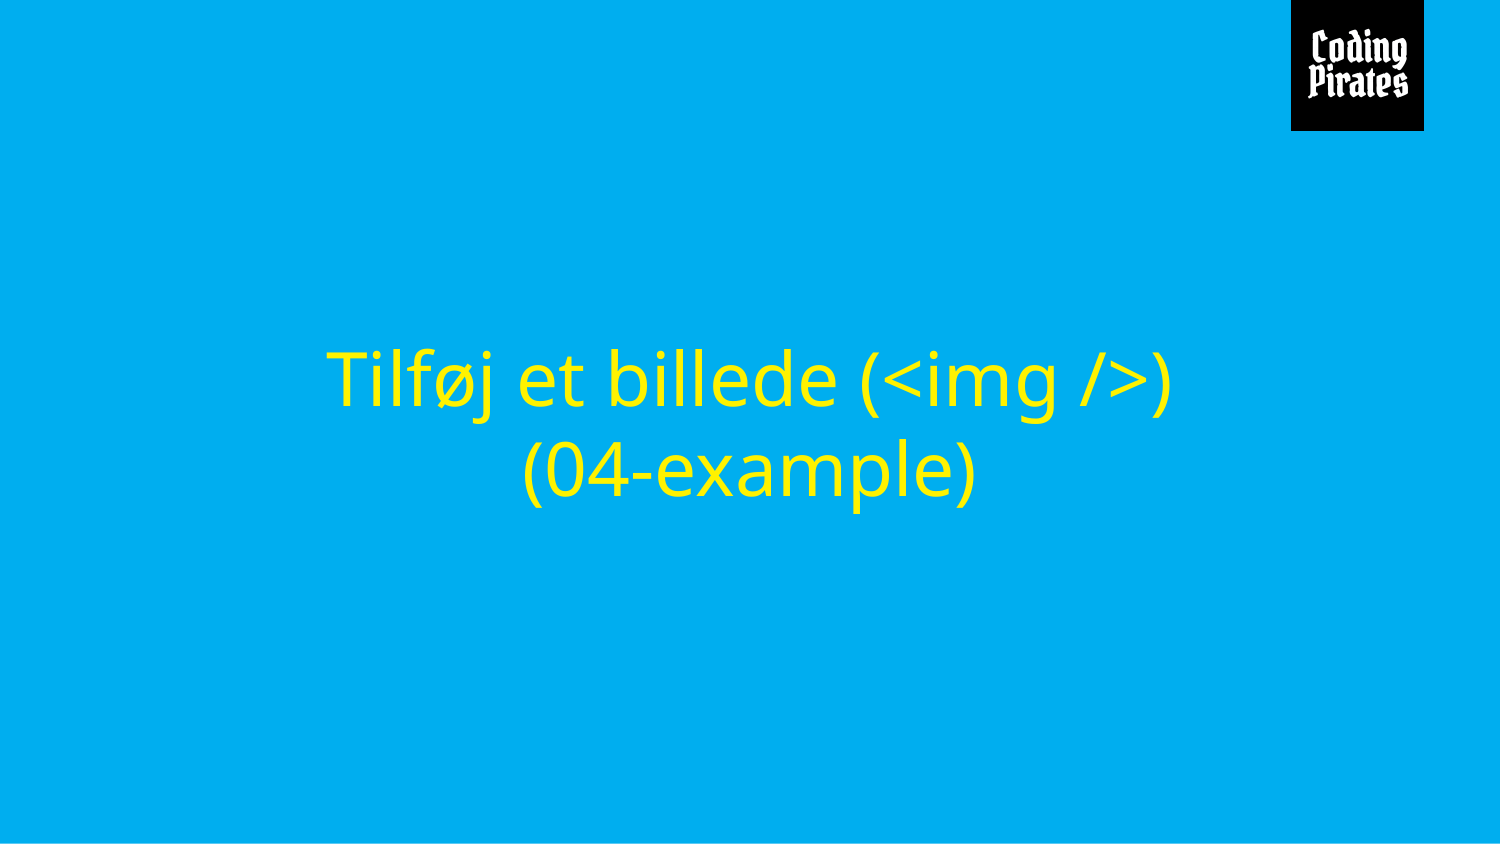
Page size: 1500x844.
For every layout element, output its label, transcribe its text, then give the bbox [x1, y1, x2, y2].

picture [1292, 0, 1423, 130]
title Tilføj et billede (<img />) (04-example) [51, 352, 1449, 491]
